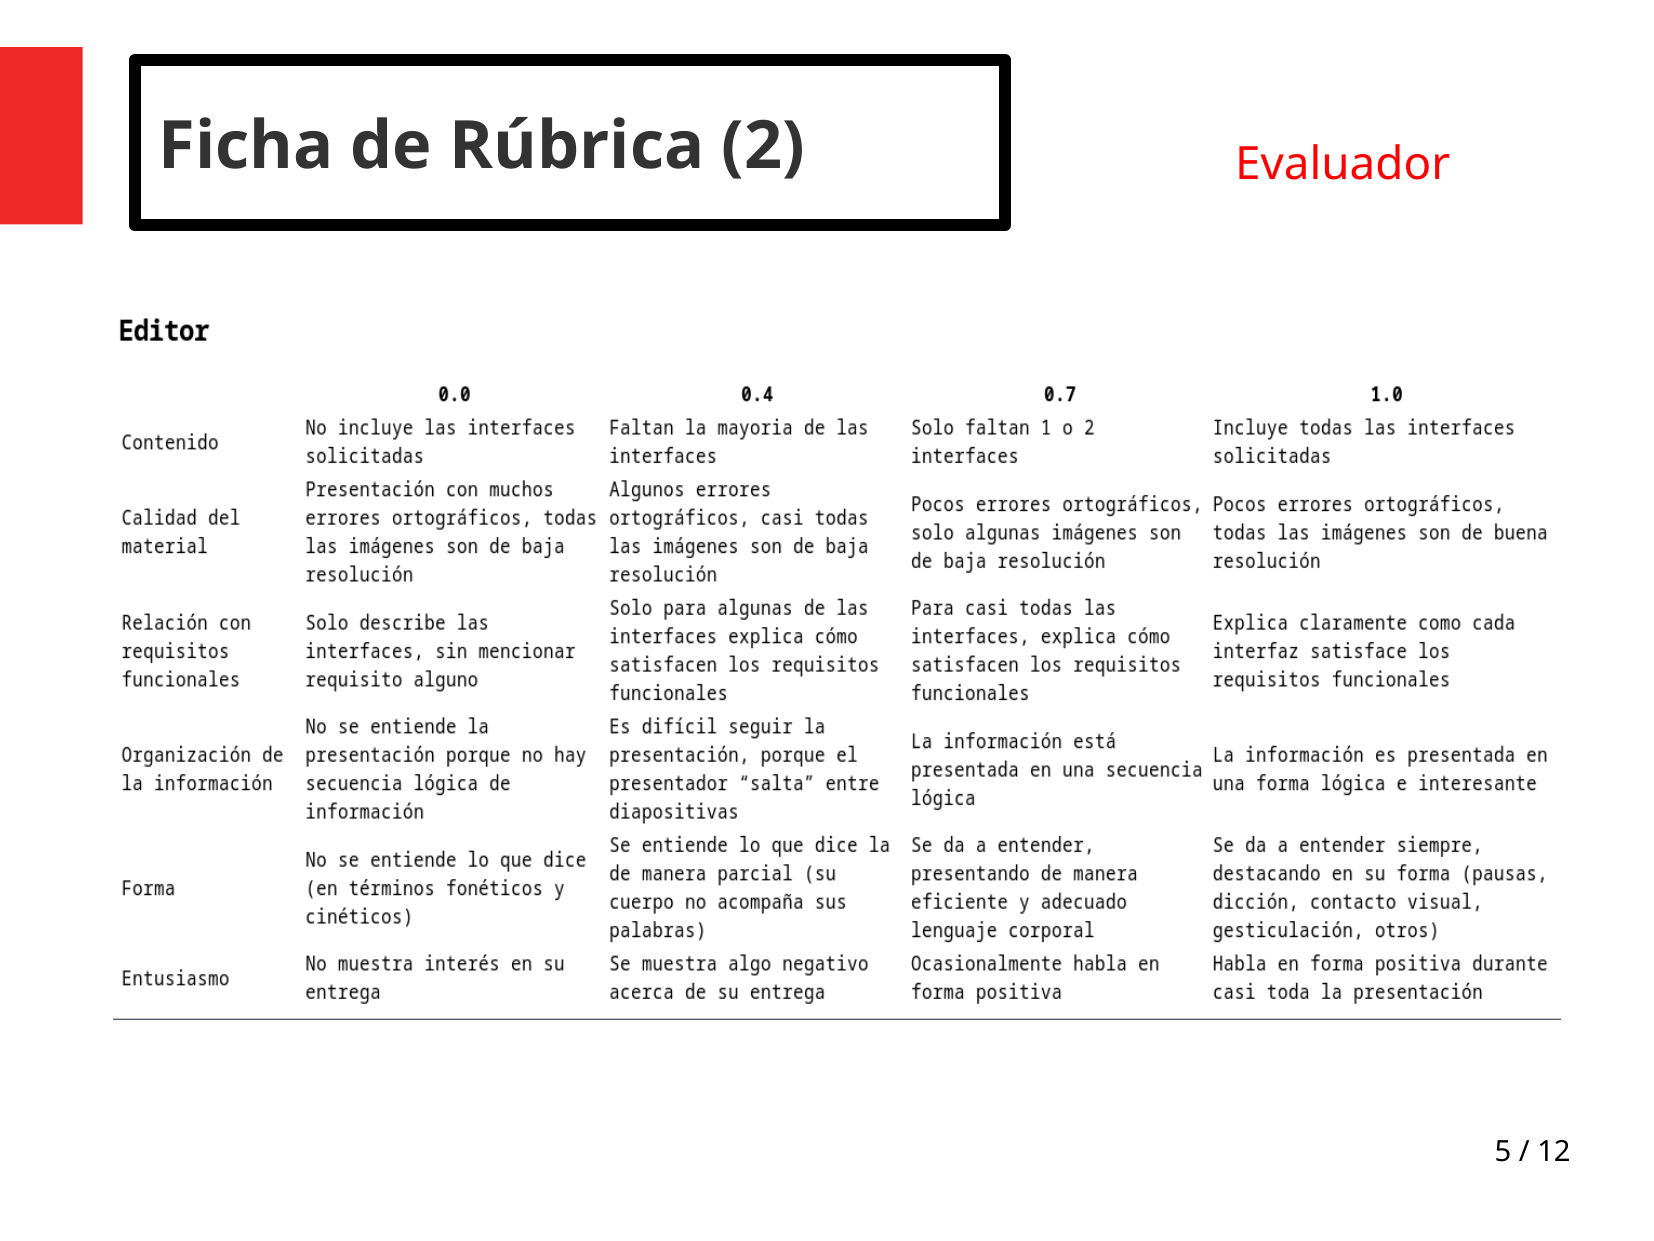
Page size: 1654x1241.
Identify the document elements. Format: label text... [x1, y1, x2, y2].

title Ficha de Rúbrica (2) [135, 60, 1006, 226]
text_box Evaluador [1089, 60, 1597, 241]
picture [113, 305, 1561, 1021]
